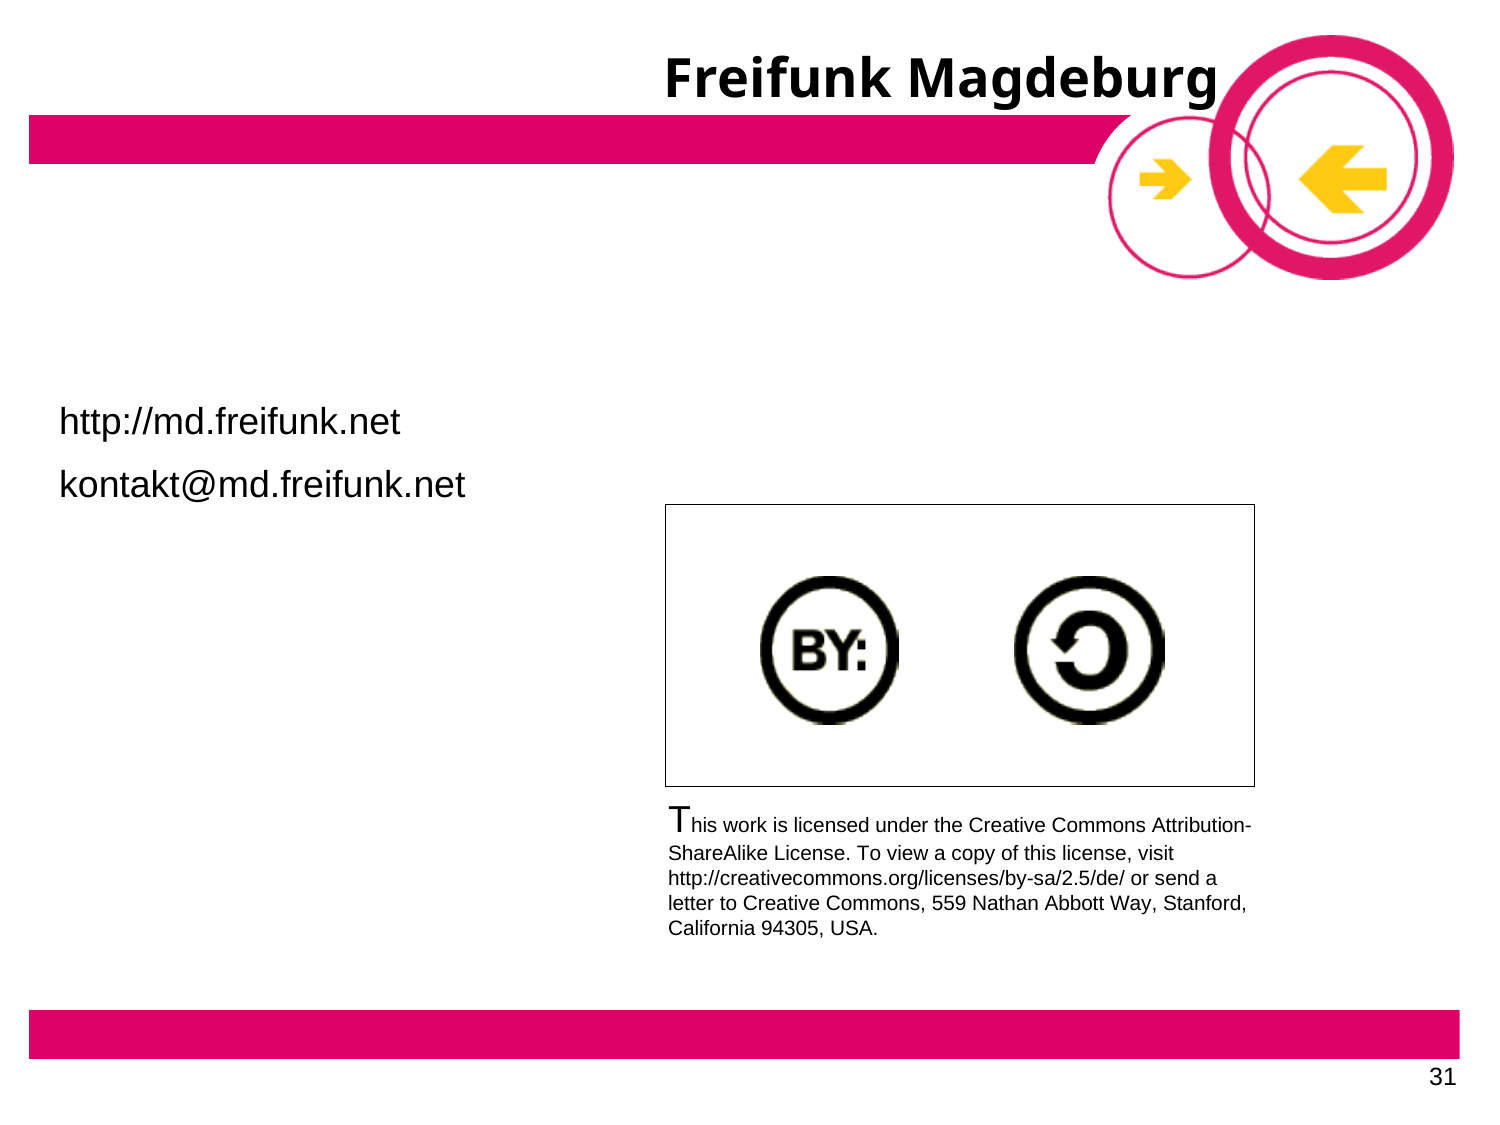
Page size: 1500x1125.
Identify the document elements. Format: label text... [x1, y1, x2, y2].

picture [1107, 73, 1114, 91]
text_box http://md.freifunk.net kontakt@md.freifunk.net [59, 337, 1288, 976]
text_box This work is licensed under the Creative Commons Attribution-ShareAlike License. To view a copy of this license, visit http://creativecommons.org/licenses/by-sa/2.5/de/ or send a letter to Creative Commons, 559 Nathan Abbott Way, Stanford, California 94305, USA. [668, 795, 1256, 947]
picture [1107, 35, 1454, 280]
picture [760, 576, 899, 725]
picture [1014, 576, 1165, 725]
